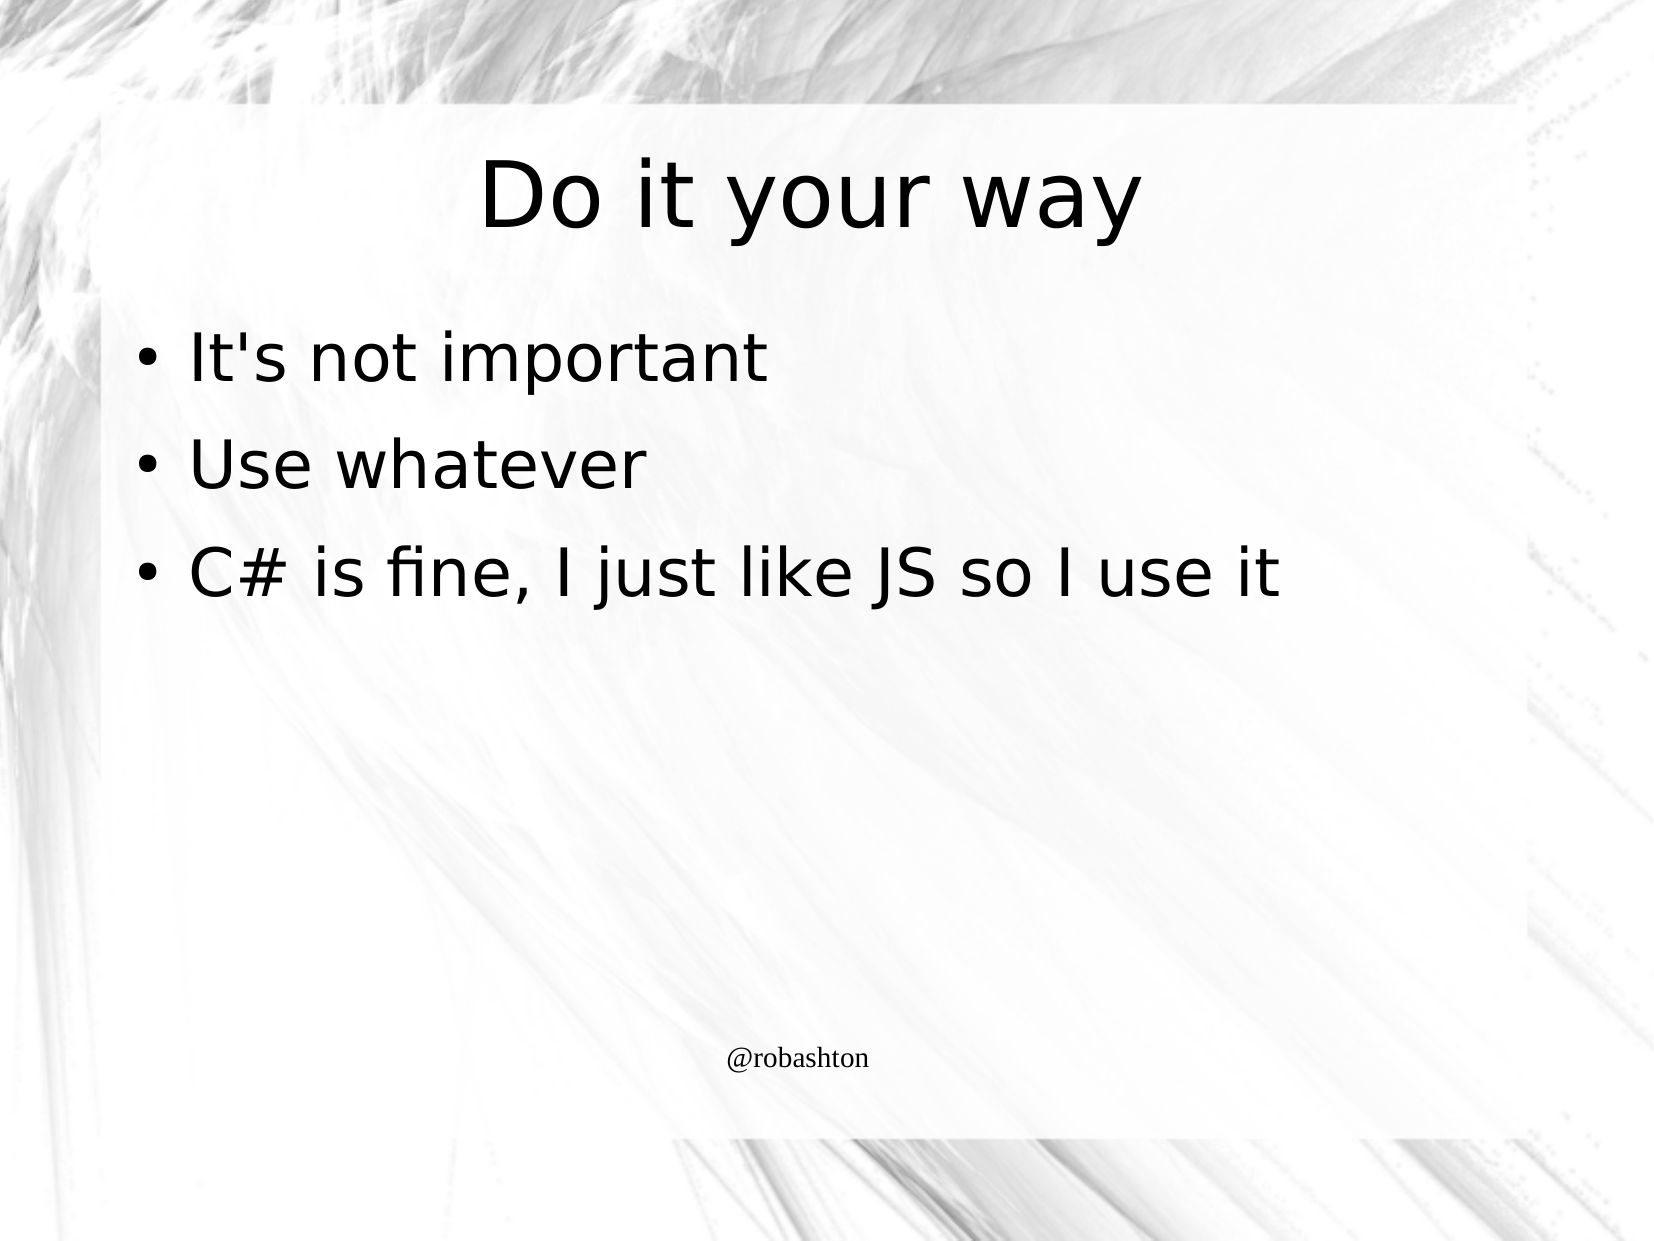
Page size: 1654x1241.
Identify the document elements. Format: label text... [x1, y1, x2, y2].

title Do it your way [118, 112, 1506, 281]
list It's not important Use whatever C# is fine, I just like JS so I use it [118, 319, 1571, 1040]
picture [0, 0, 1654, 1241]
